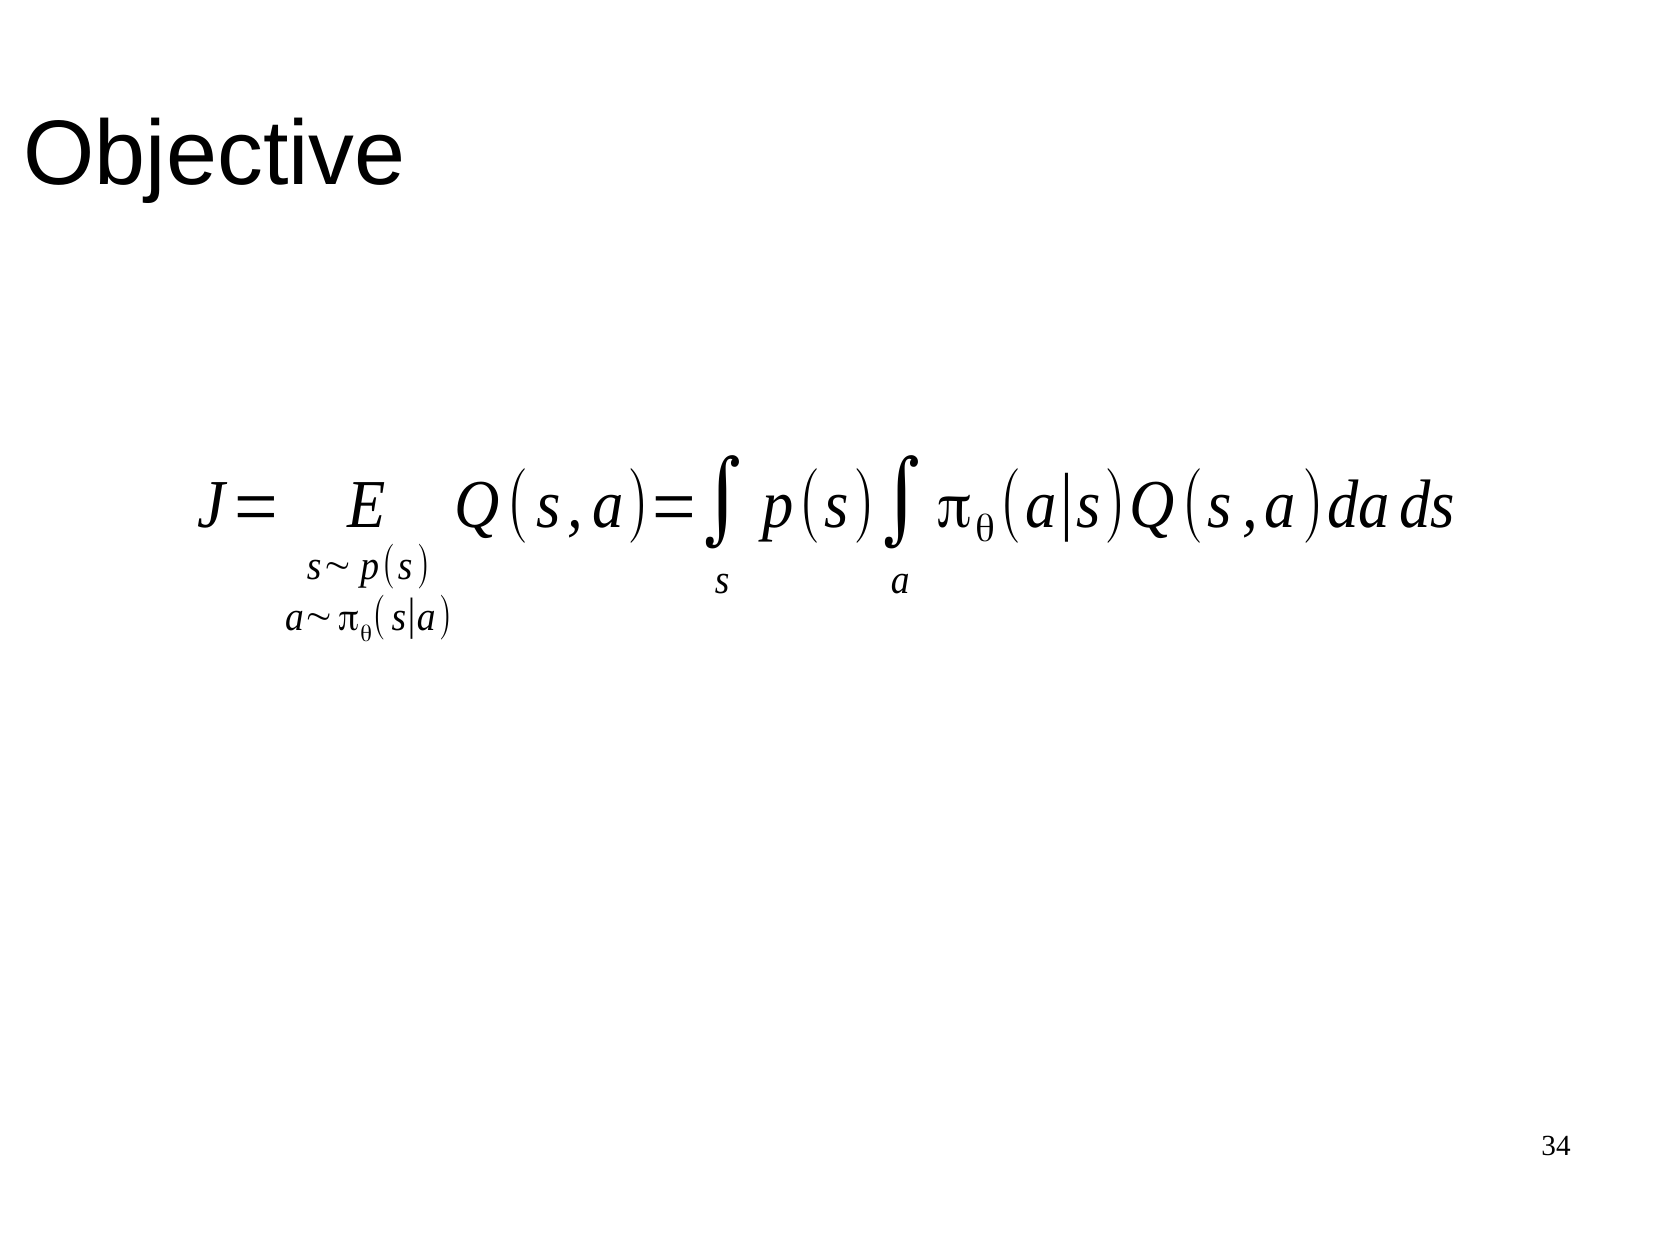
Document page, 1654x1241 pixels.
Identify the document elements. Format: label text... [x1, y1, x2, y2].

chart [178, 452, 1472, 645]
title Objective [23, 49, 1512, 257]
